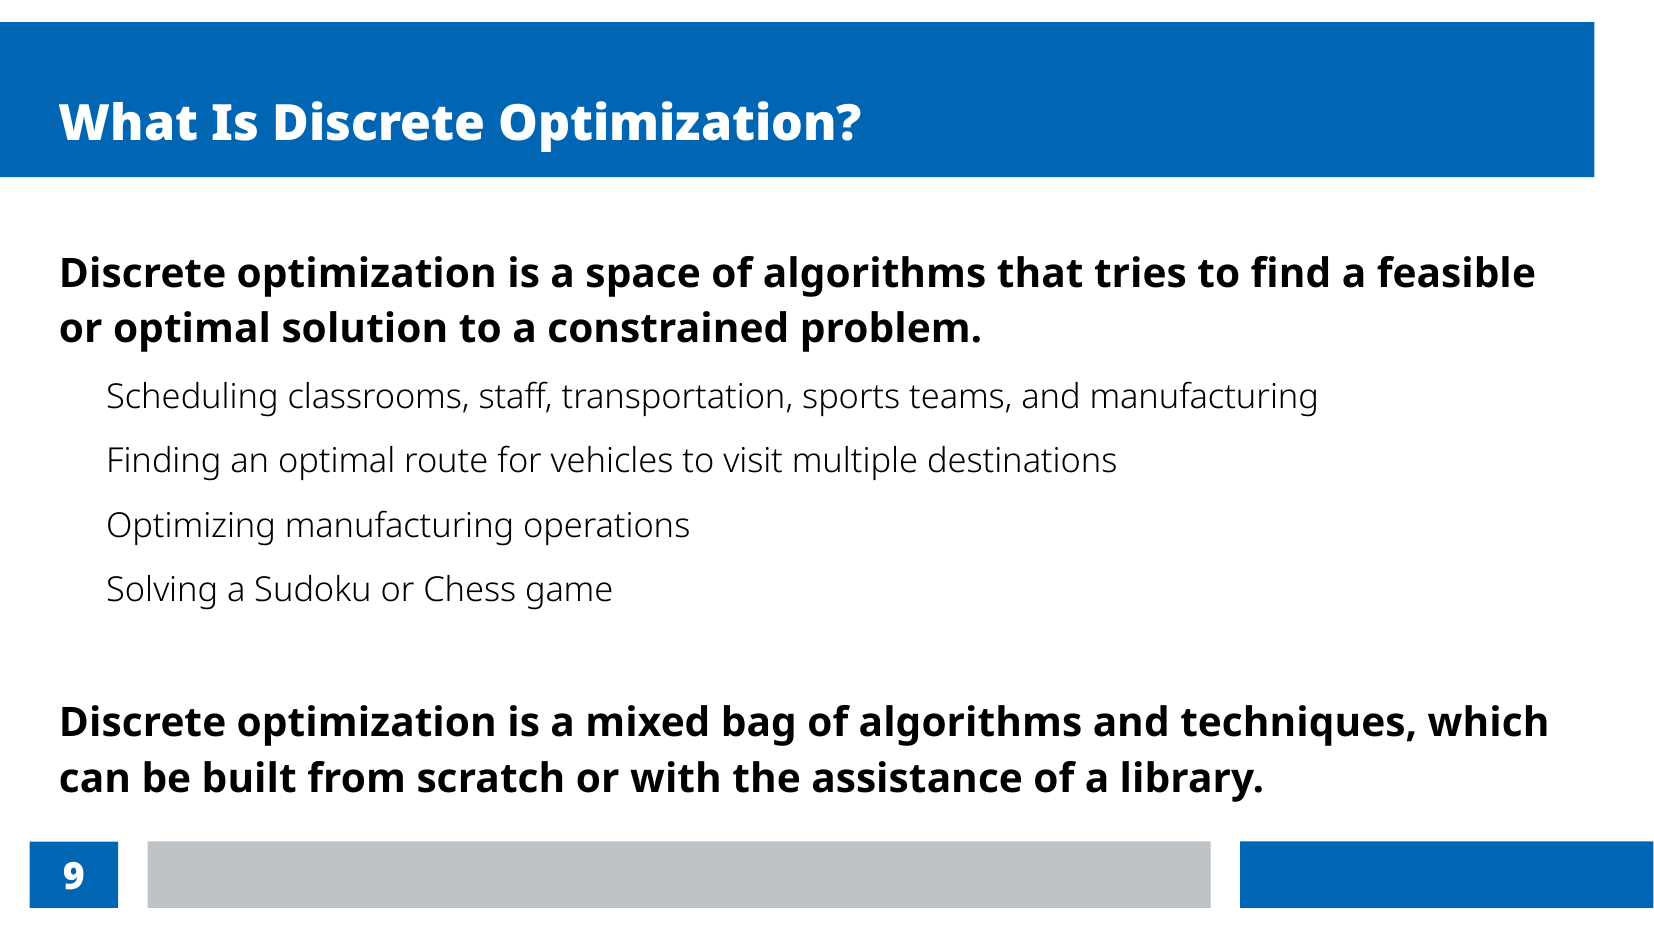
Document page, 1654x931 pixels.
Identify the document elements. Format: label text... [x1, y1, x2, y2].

list Discrete optimization is a space of algorithms that tries to find a feasible or optimal solution to a constrained problem. Scheduling classrooms, staff, transportation, sports teams, and manufacturing Finding an optimal route for vehicles to visit multiple destinations Optimizing manufacturing operations Solving a Sudoku or Chess game Discrete optimization is a mixed bag of algorithms and techniques, which can be built from scratch or with the assistance of a library. [59, 243, 1565, 820]
title What Is Discrete Optimization? [59, 44, 1595, 156]
